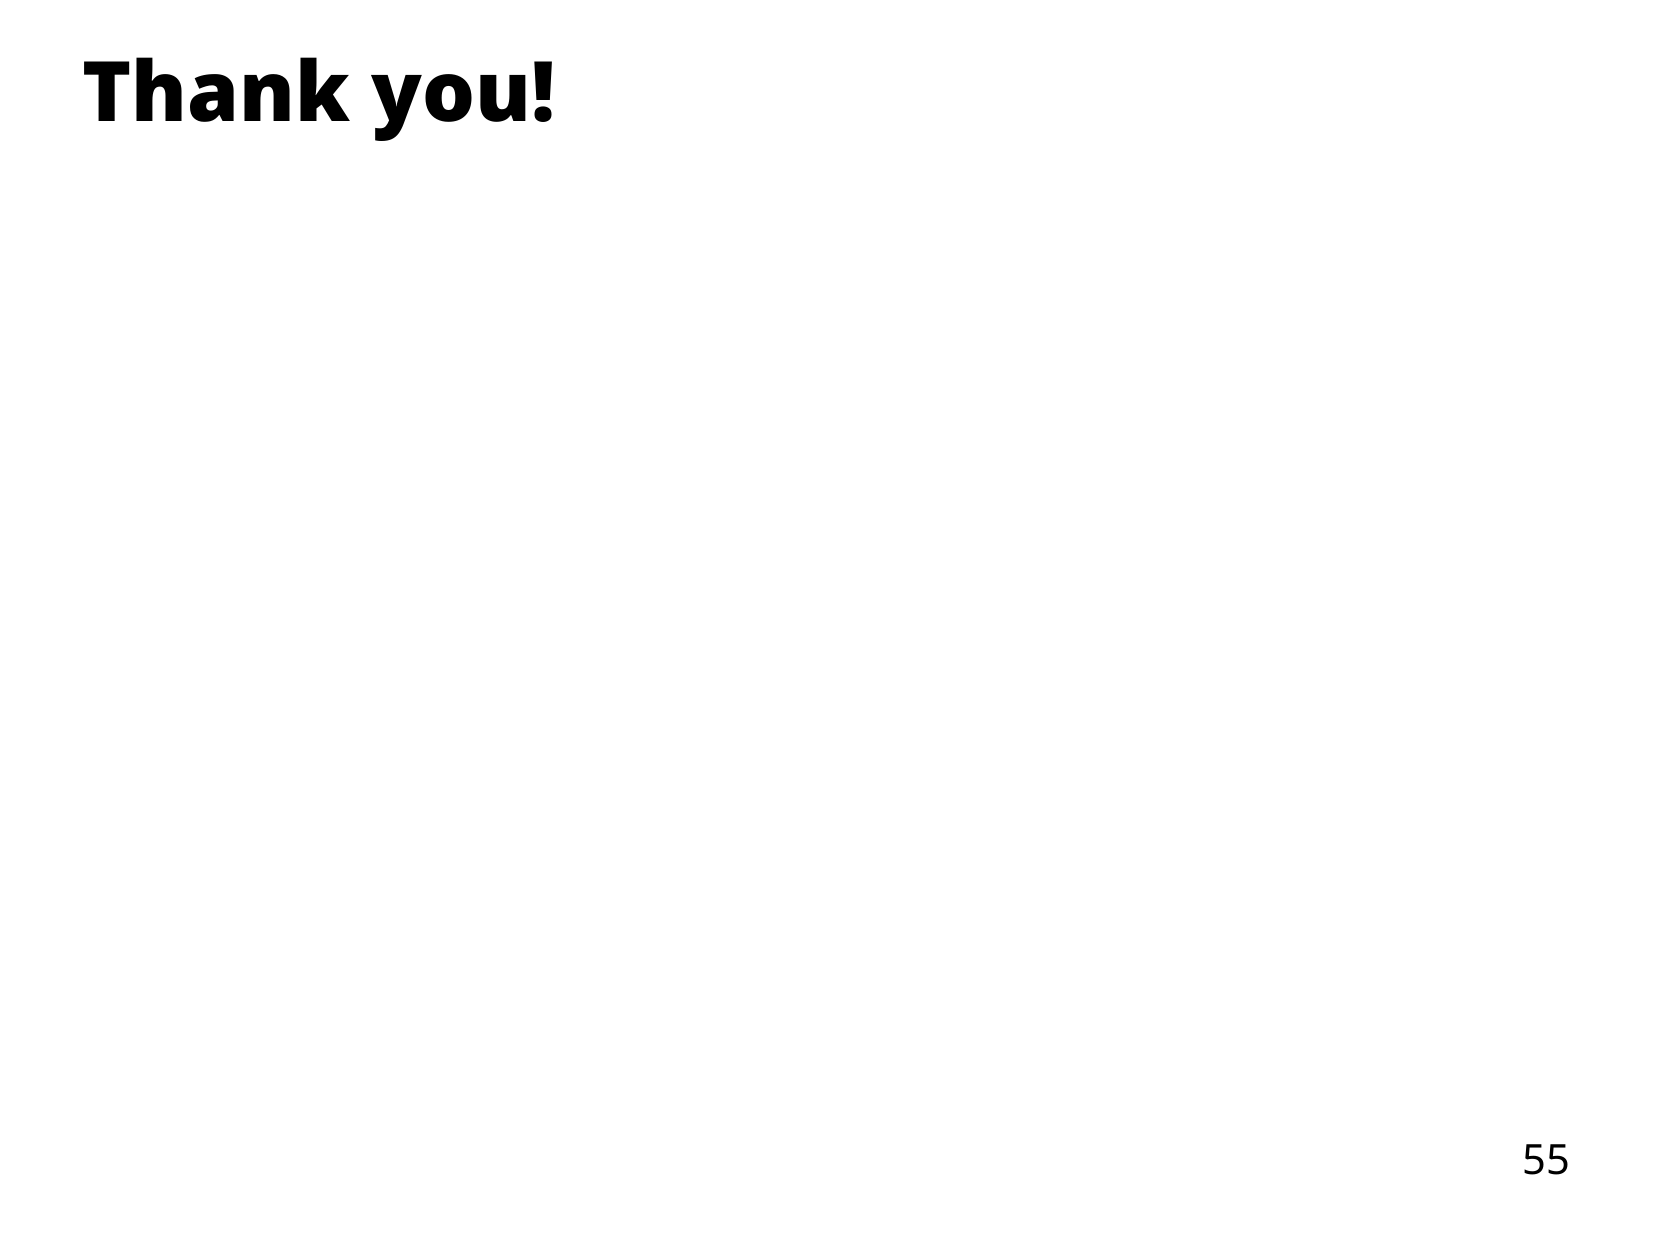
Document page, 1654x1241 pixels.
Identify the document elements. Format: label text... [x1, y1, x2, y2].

title Thank you! [82, 37, 1571, 143]
